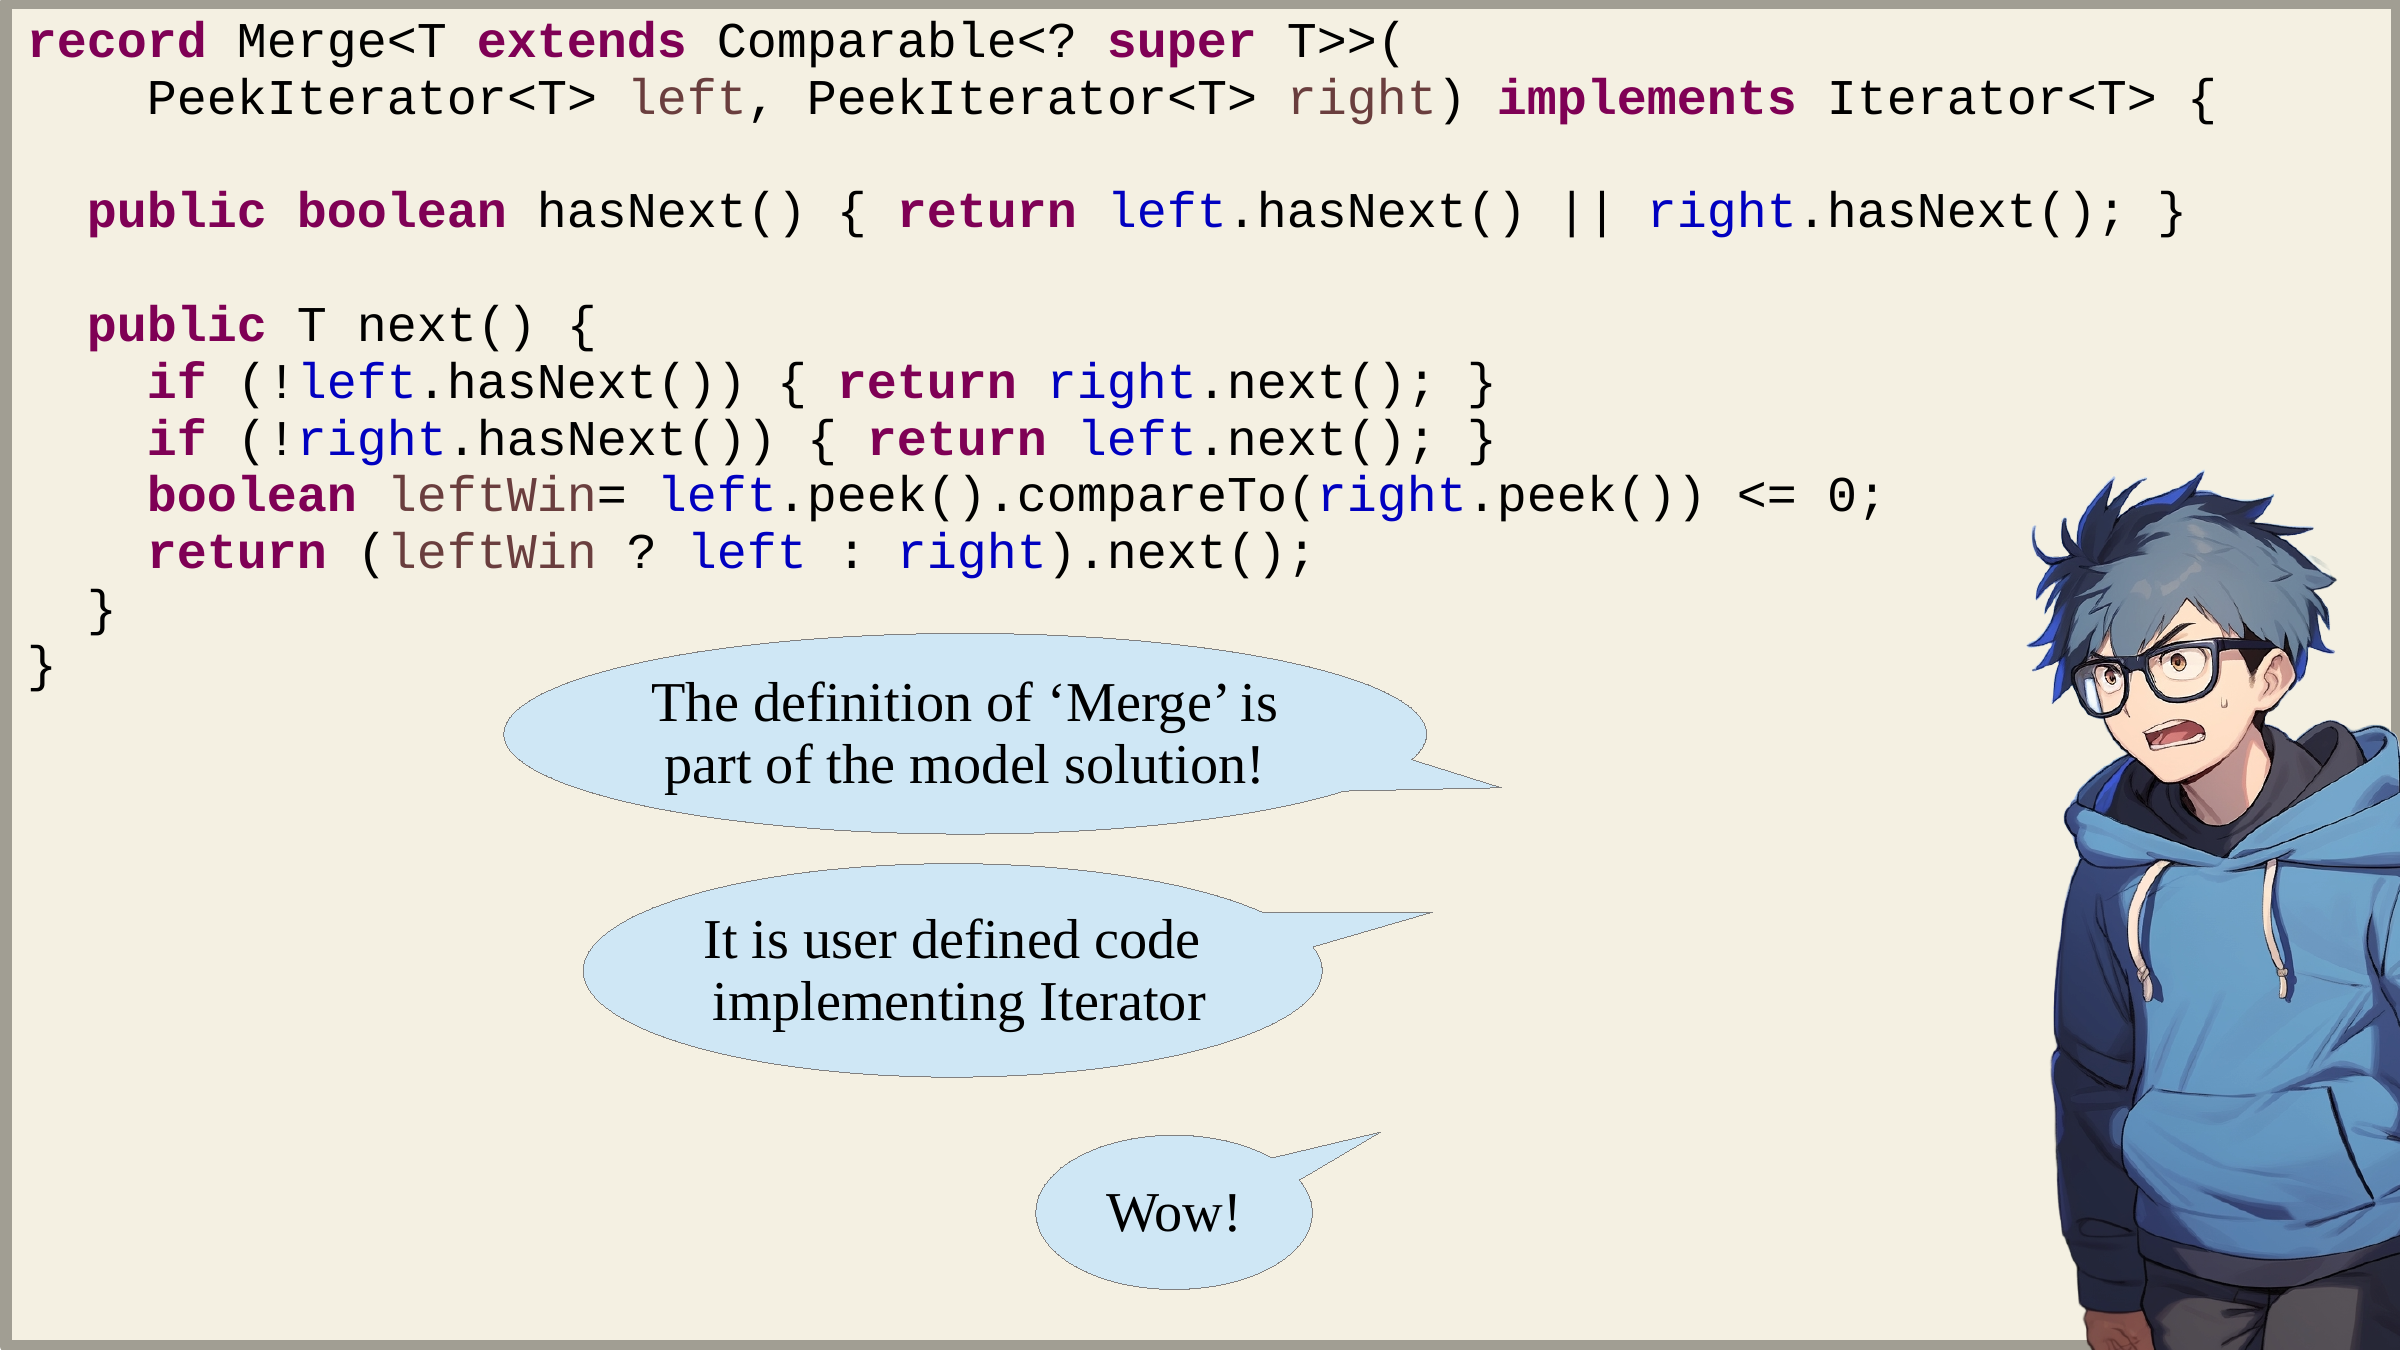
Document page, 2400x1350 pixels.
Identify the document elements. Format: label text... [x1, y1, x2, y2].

text_box It is user defined code implementing Iterator [583, 863, 1433, 1078]
picture [1961, 447, 2400, 1350]
text_box record Merge<T extends Comparable<? super T>>( PeekIterator<T> left, PeekIterator<T> right) implements Iterator<T> { public boolean hasNext() { return left.hasNext() || right.hasNext(); } public T next() { if (!left.hasNext()) { return right.next(); } if (!right.hasNext()) { return left.next(); } boolean leftWin= left.peek().compareTo(right.peek()) <= 0; return (leftWin ? left : right).next(); } } [5, 2, 2398, 1346]
text_box The definition of ‘Merge’ is part of the model solution! [503, 633, 1502, 835]
text_box Wow! [1035, 1132, 1381, 1290]
